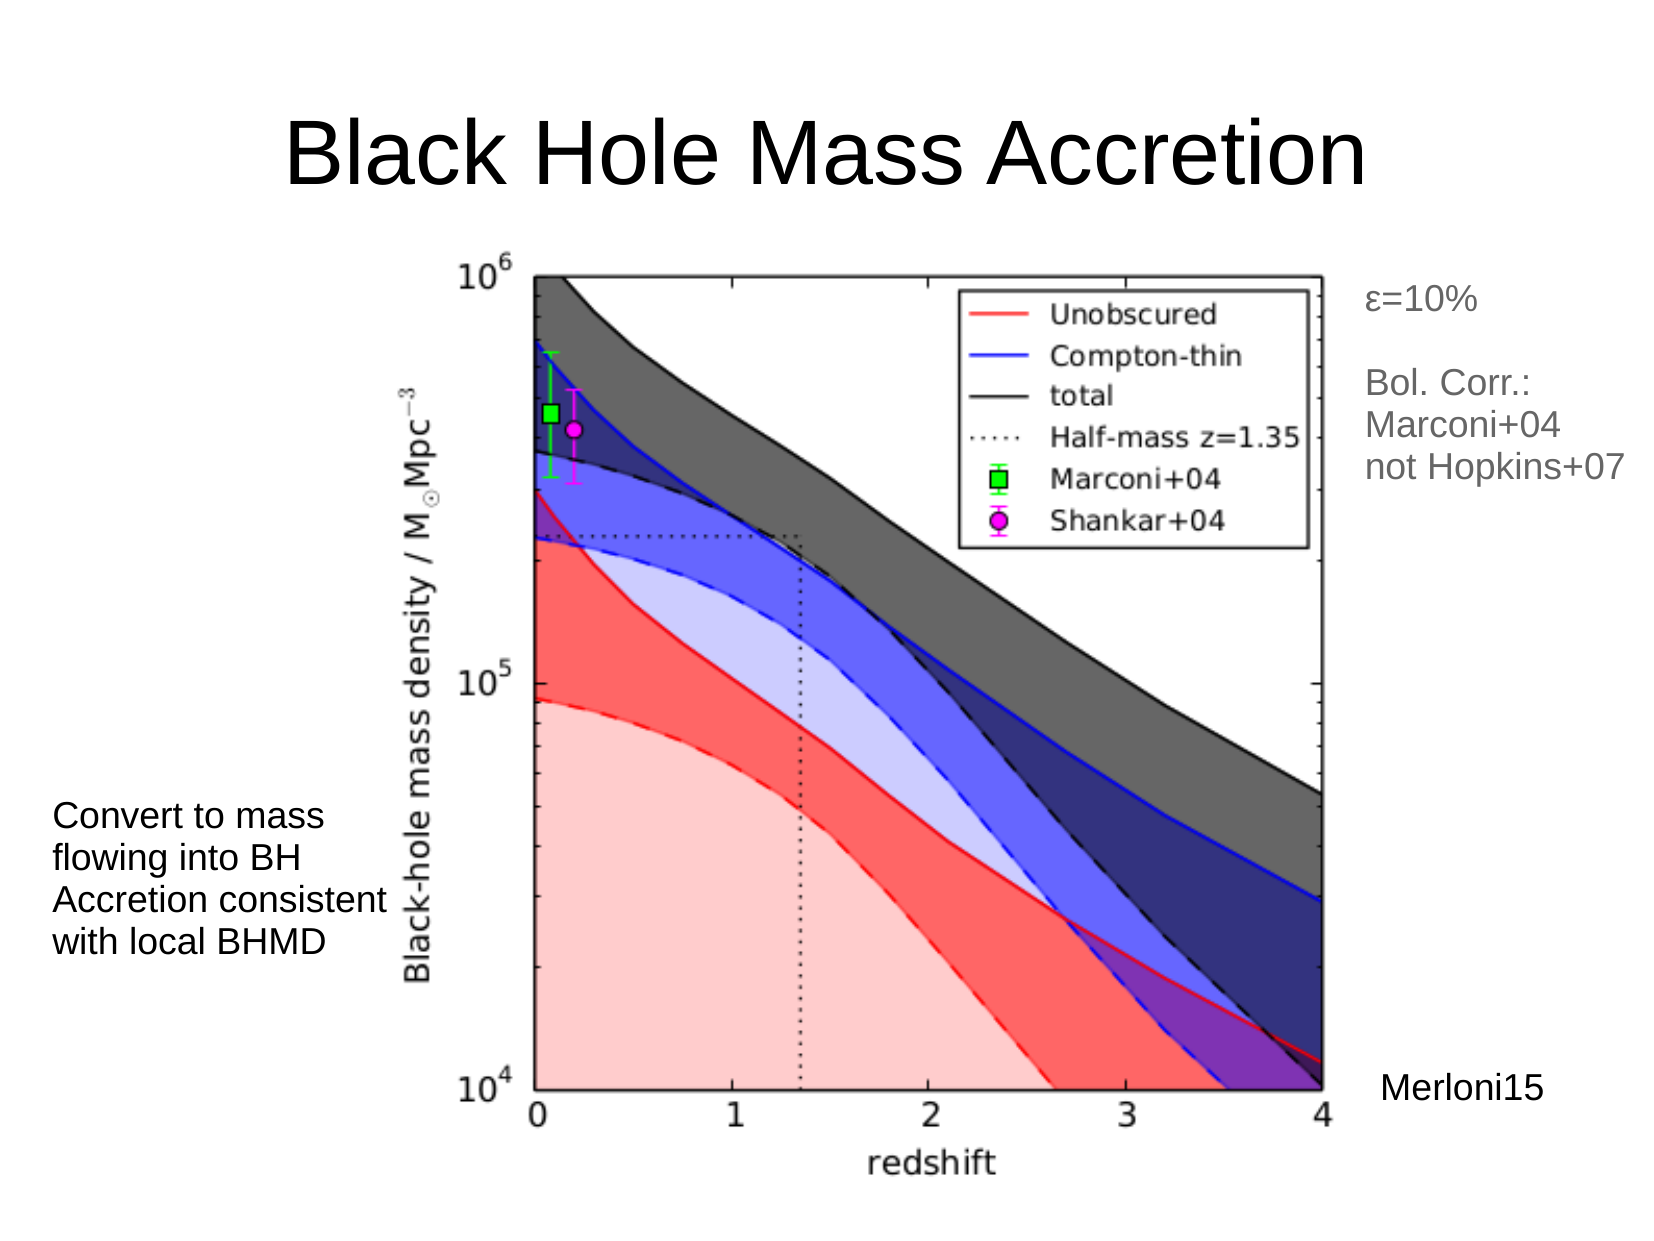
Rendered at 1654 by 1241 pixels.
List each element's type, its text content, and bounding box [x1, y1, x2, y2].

text_box Convert to mass flowing into BH Accretion consistent with local BHMD [37, 787, 451, 971]
title Black Hole Mass Accretion [82, 49, 1571, 257]
text_box ε=10% Bol. Corr.: Marconi+04 not Hopkins+07 [1350, 270, 1654, 537]
text_box Merloni15 [1352, 1058, 1621, 1200]
picture [390, 233, 1342, 1201]
